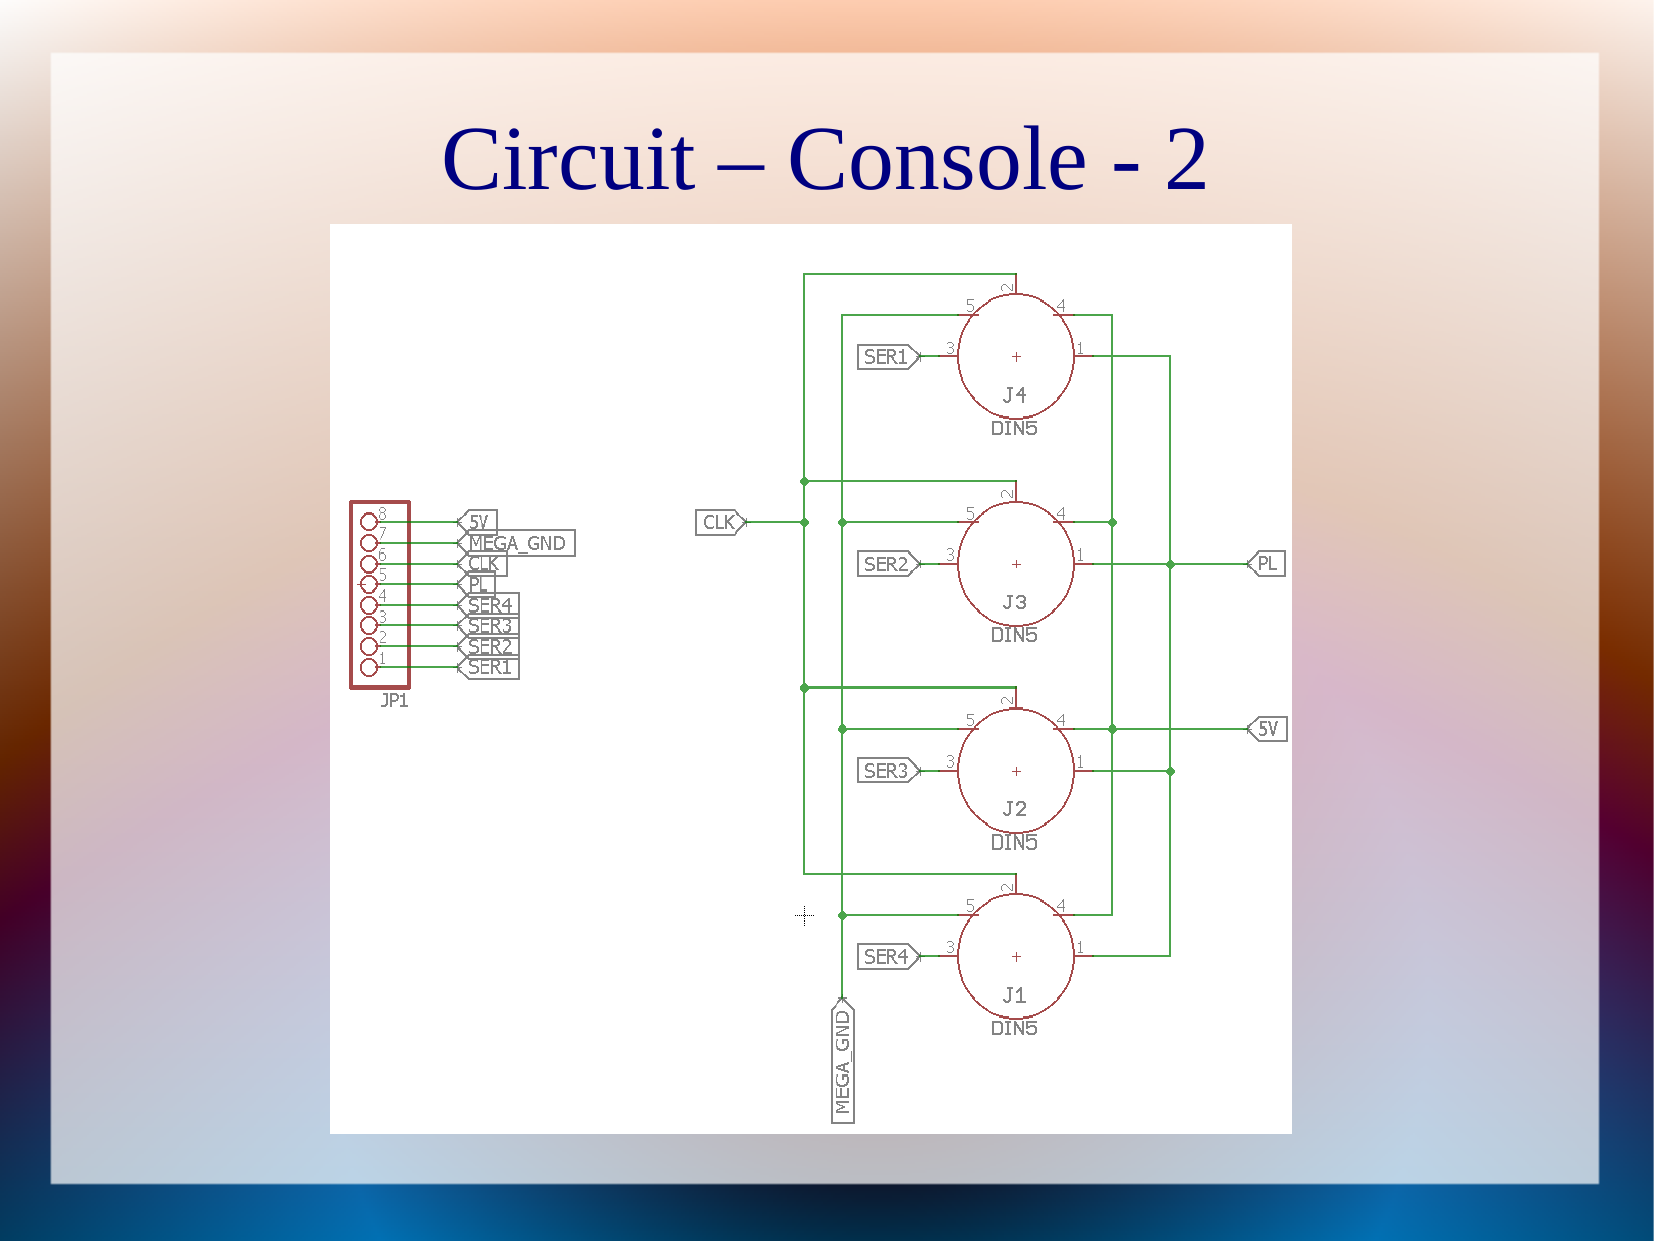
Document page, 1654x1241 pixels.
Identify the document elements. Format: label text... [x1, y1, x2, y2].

picture [0, 0, 1654, 1241]
title Circuit – Console - 2 [82, 55, 1571, 263]
